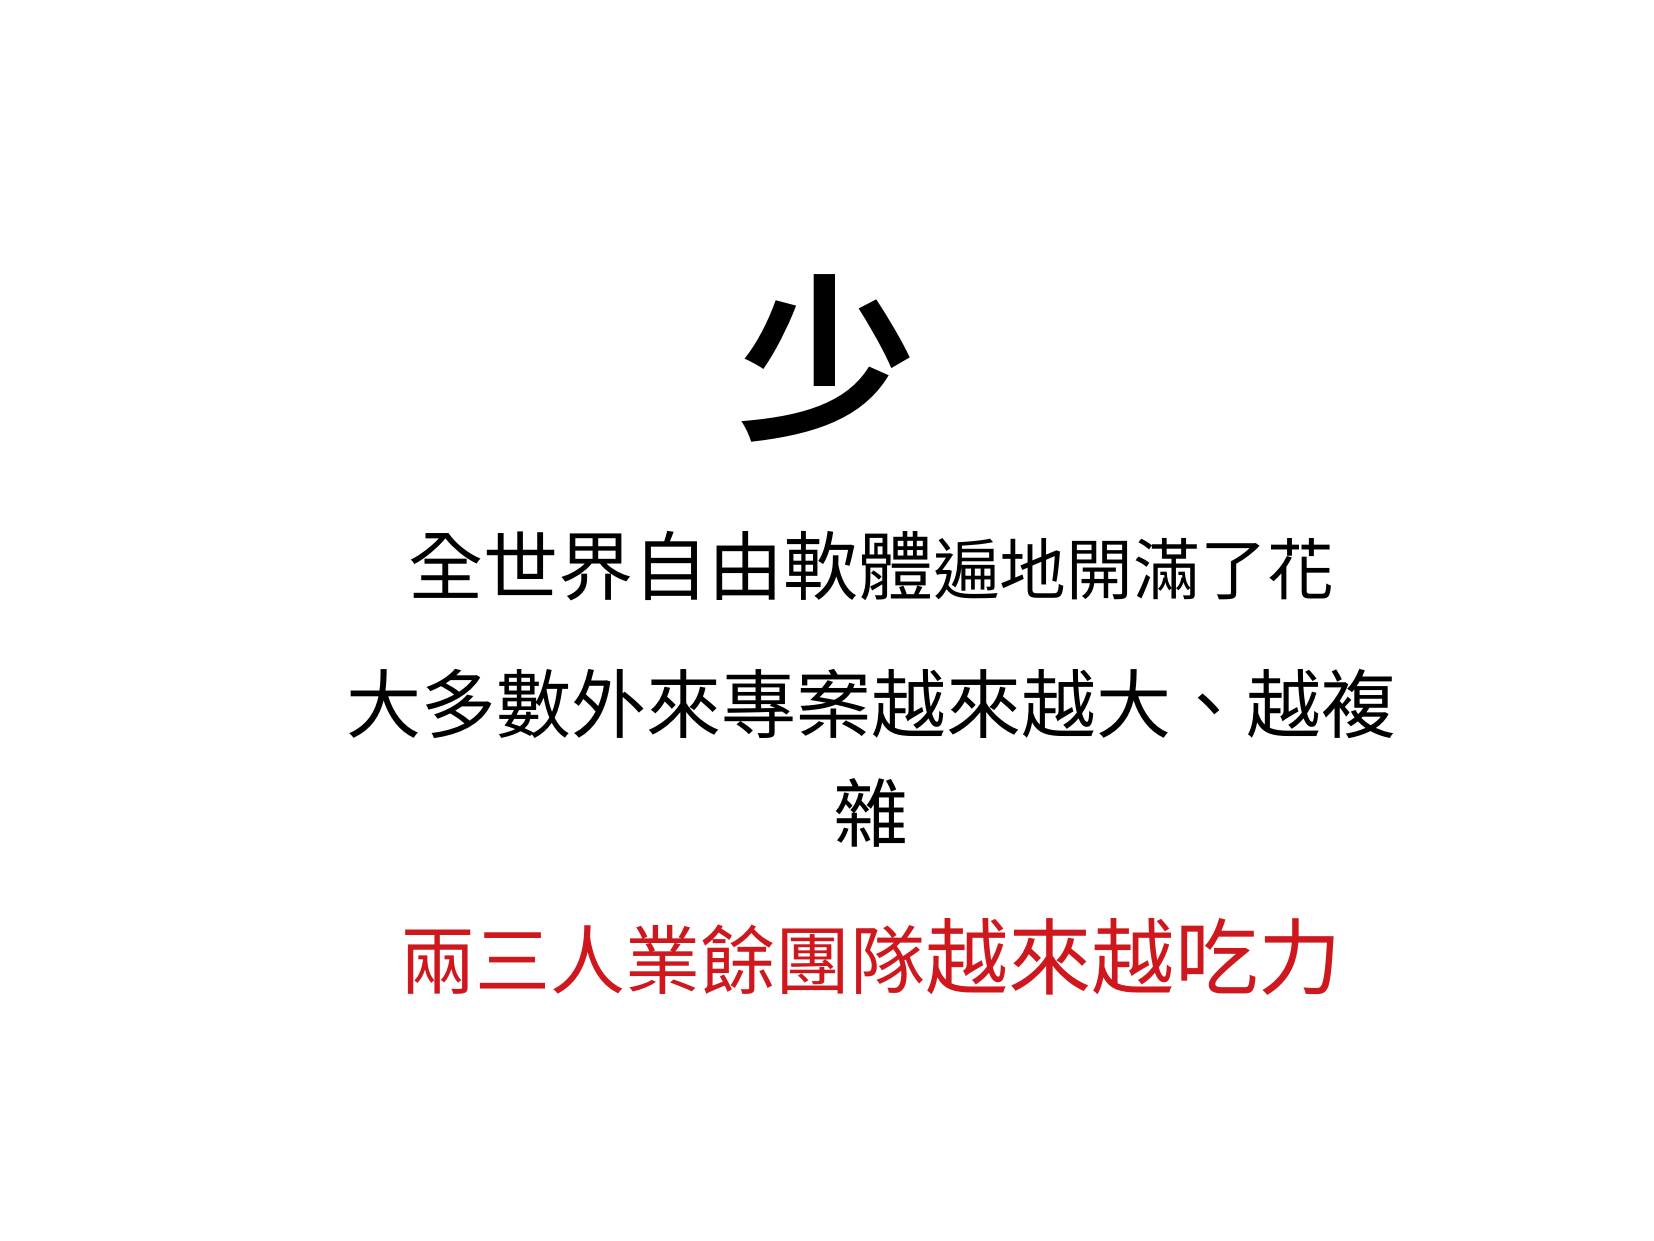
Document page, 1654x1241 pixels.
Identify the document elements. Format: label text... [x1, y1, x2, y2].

title 少 [82, 200, 1571, 497]
list 全世界自由軟體遍地開滿了花 大多數外來專案越來越大、越複雜 兩三人業餘團隊越來越吃力 [242, 507, 1430, 1241]
